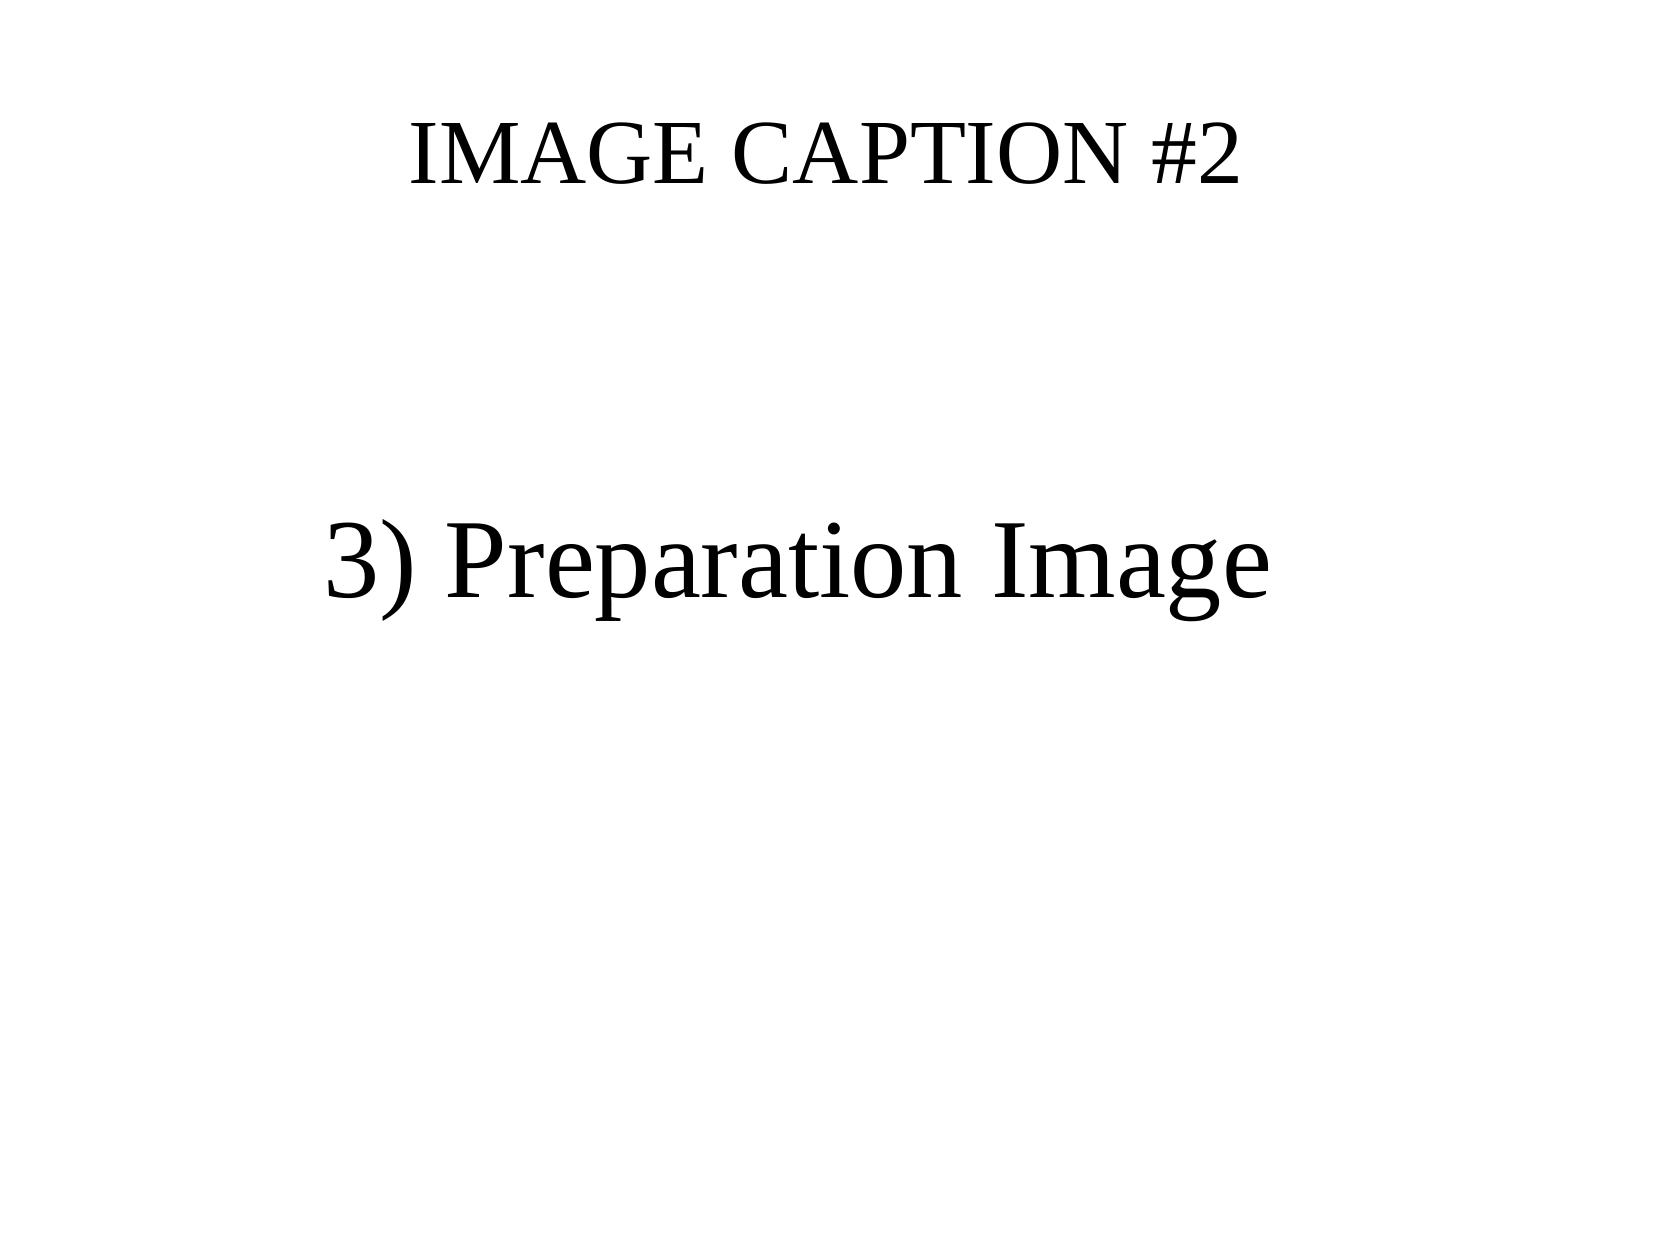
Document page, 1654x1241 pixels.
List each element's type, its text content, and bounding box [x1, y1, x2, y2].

title IMAGE CAPTION #2 [82, 49, 1571, 257]
list 3) Preparation Image [82, 290, 1571, 1010]
